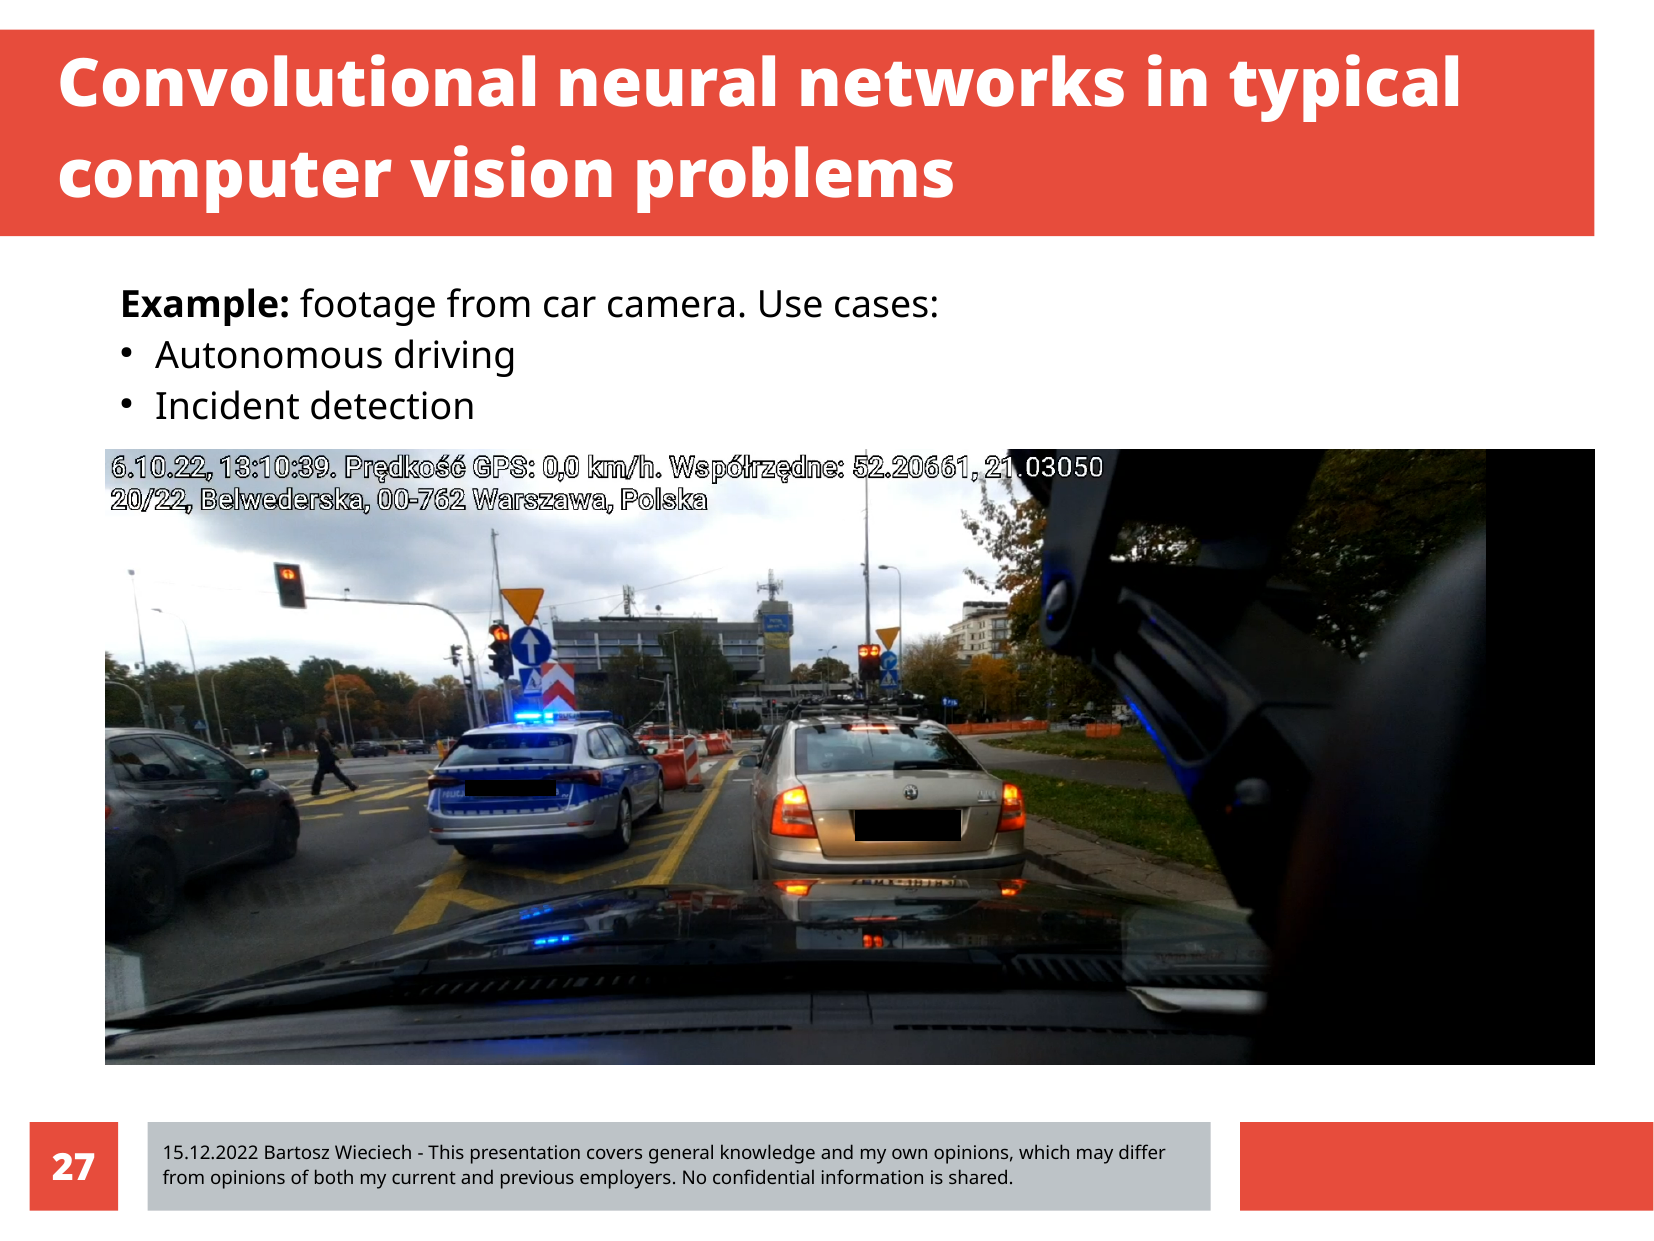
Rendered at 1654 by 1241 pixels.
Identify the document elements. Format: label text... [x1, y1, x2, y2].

text_box Example: footage from car camera. Use cases: Autonomous driving Incident detection [105, 270, 1576, 438]
text_box [465, 780, 556, 796]
picture [105, 449, 1595, 1066]
title Convolutional neural networks in typical computer vision problems [57, 69, 1593, 217]
text_box [855, 810, 961, 841]
